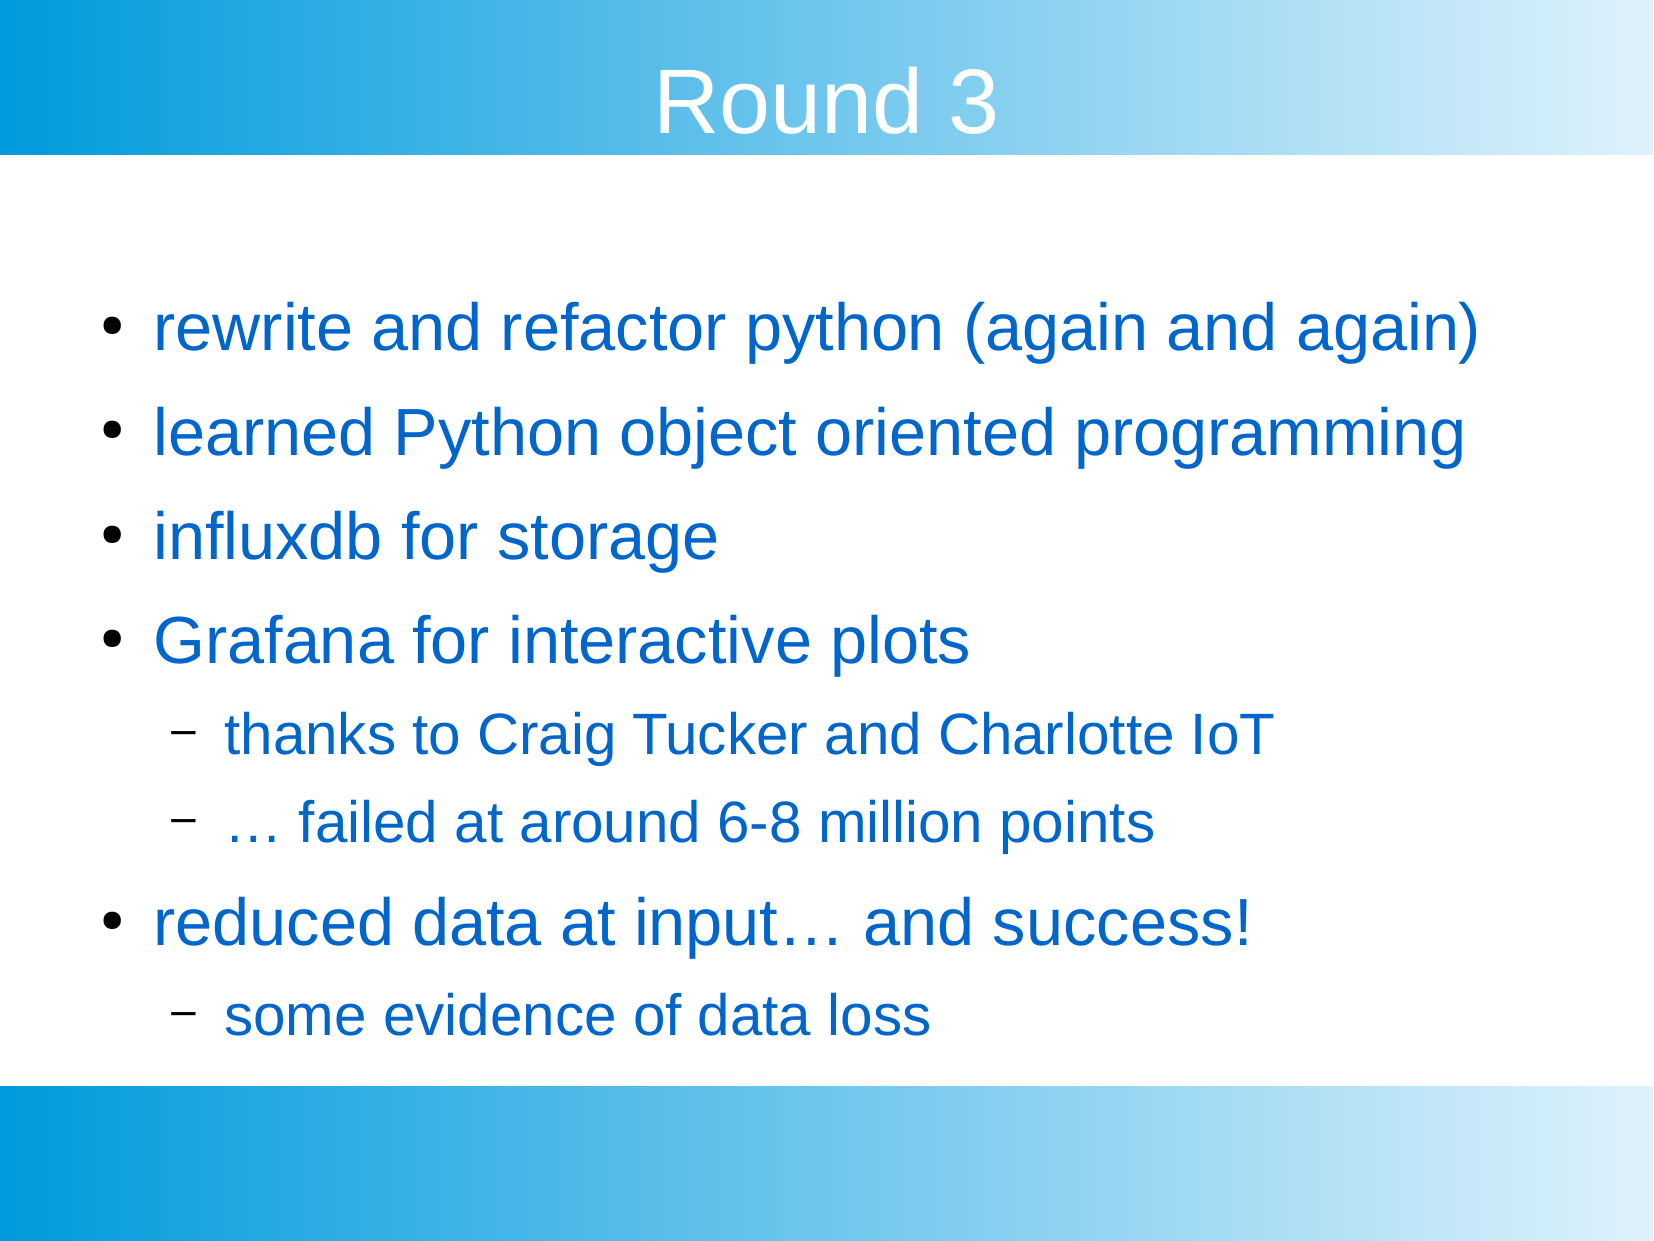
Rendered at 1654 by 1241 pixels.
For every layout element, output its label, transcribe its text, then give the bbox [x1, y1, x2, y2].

title Round 3 [82, 49, 1571, 155]
list rewrite and refactor python (again and again) learned Python object oriented programming influxdb for storage Grafana for interactive plots thanks to Craig Tucker and Charlotte IoT … failed at around 6-8 million points reduced data at input… and success! some evidence of data loss [82, 290, 1571, 1010]
